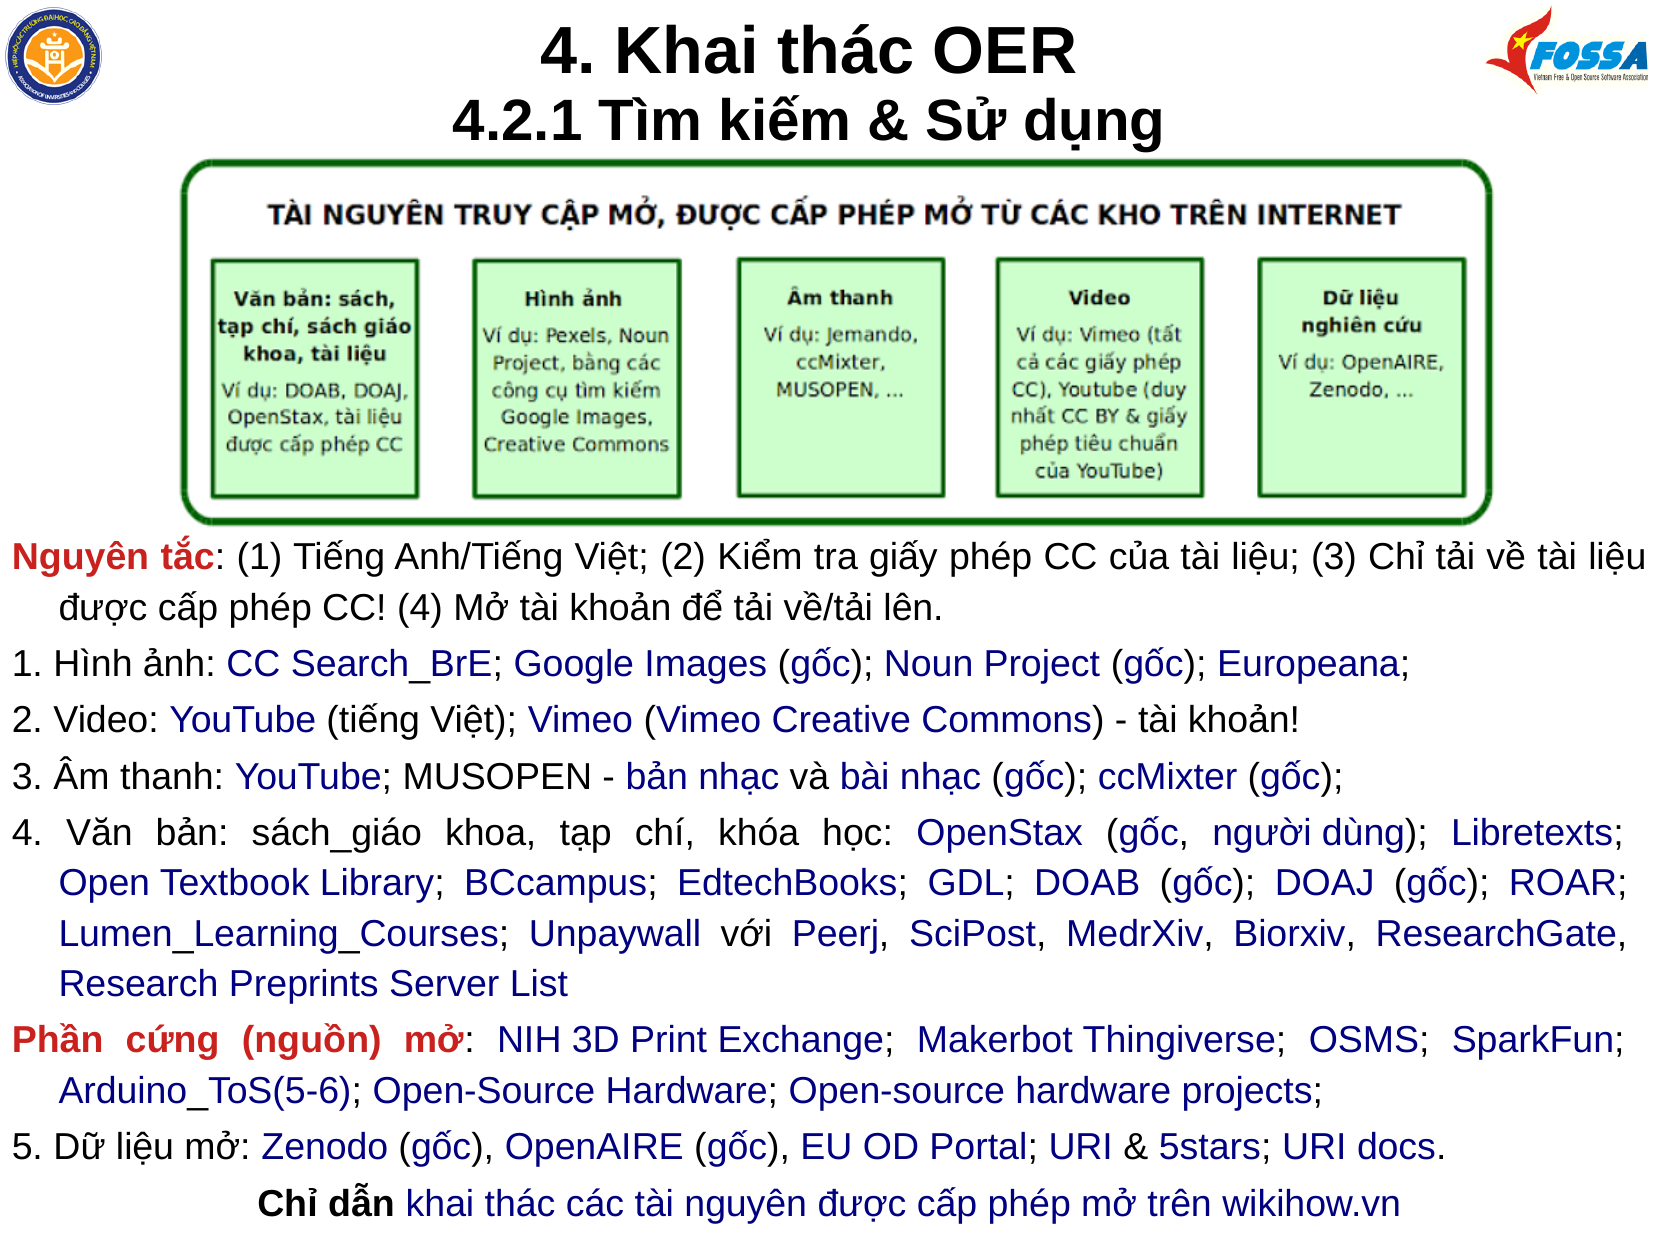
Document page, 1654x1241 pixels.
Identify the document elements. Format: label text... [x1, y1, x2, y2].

picture [1485, 5, 1648, 95]
text_box Nguyên tắc: (1) Tiếng Anh/Tiếng Việt; (2) Kiểm tra giấy phép CC của tài liệu; (3) Chỉ tải về tài liệu được cấp phép CC! (4) Mở tài khoản để tải về/tải lên. 1. Hình ảnh: CC Search_BrE; Google Images (gốc); Noun Project (gốc); Europeana; 2. Video: YouTube (tiếng Việt); Vimeo (Vimeo Creative Commons) - tài khoản! 3. Âm thanh: YouTube; MUSOPEN - bản nhạc và bài nhạc (gốc); ccMixter (gốc); 4. Văn bản: sách_giáo khoa, tạp chí, khóa học: OpenStax (gốc, người dùng); Libretexts; Open Textbook Library; BCcampus; EdtechBooks; GDL; DOAB (gốc); DOAJ (gốc); ROAR; Lumen_Learning_Courses; Unpaywall với Peerj, SciPost, MedrXiv, Biorxiv, ResearchGate, Research Preprints Server List Phần cứng (nguồn) mở: NIH 3D Print Exchange; Makerbot Thingiverse; OSMS; SparkFun; Arduino_ToS(5-6); Open-Source Hardware; Open-source hardware projects; 5. Dữ liệu mở: Zenodo (gốc), OpenAIRE (gốc), EU OD Portal; URI & 5stars; URI docs. Chỉ dẫn khai thác các tài nguyên được cấp phép mở trên wikihow.vn [11, 527, 1647, 1225]
title 4. Khai thác OER 4.2.1 Tìm kiếm & Sử dụng [65, 12, 1554, 153]
picture [175, 155, 1498, 527]
picture [1, 5, 107, 107]
